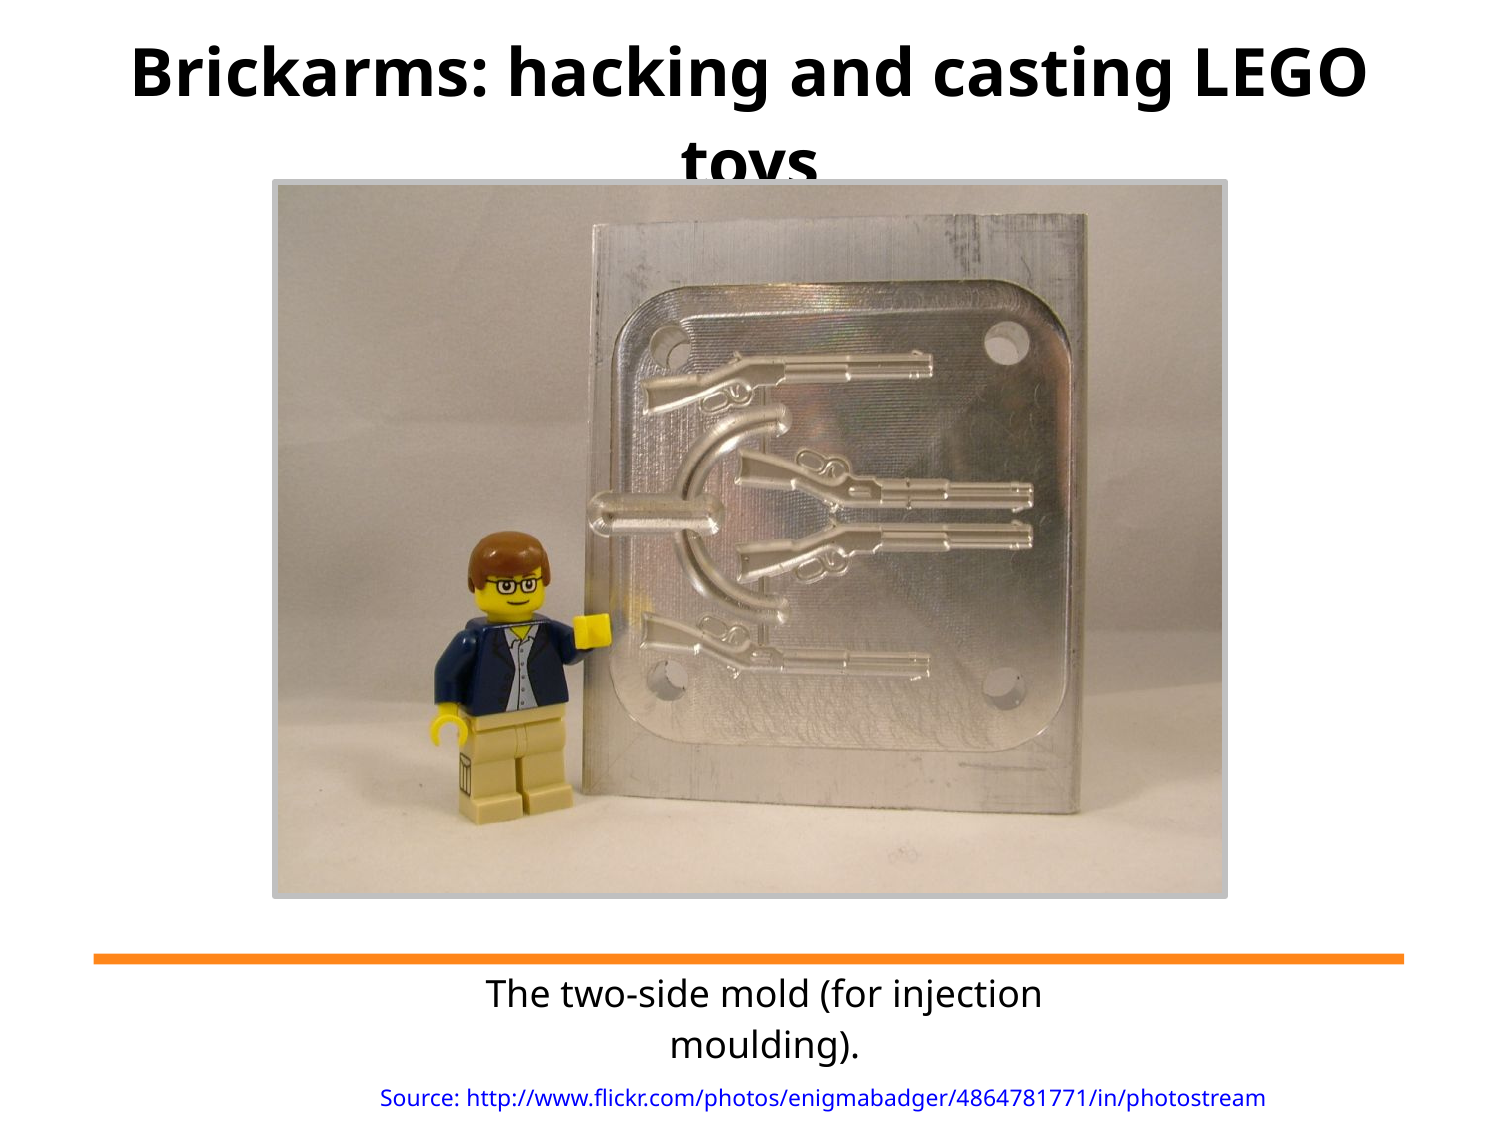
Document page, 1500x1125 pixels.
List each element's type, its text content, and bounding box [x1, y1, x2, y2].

title Brickarms: hacking and casting LEGO toys [75, 44, 1426, 188]
text_box Source: http://www.flickr.com/photos/enigmabadger/4864781771/in/photostream [365, 1074, 1135, 1115]
text_box The two-side mold (for injection moulding). [382, 960, 1148, 1020]
picture [0, 0, 1500, 1125]
